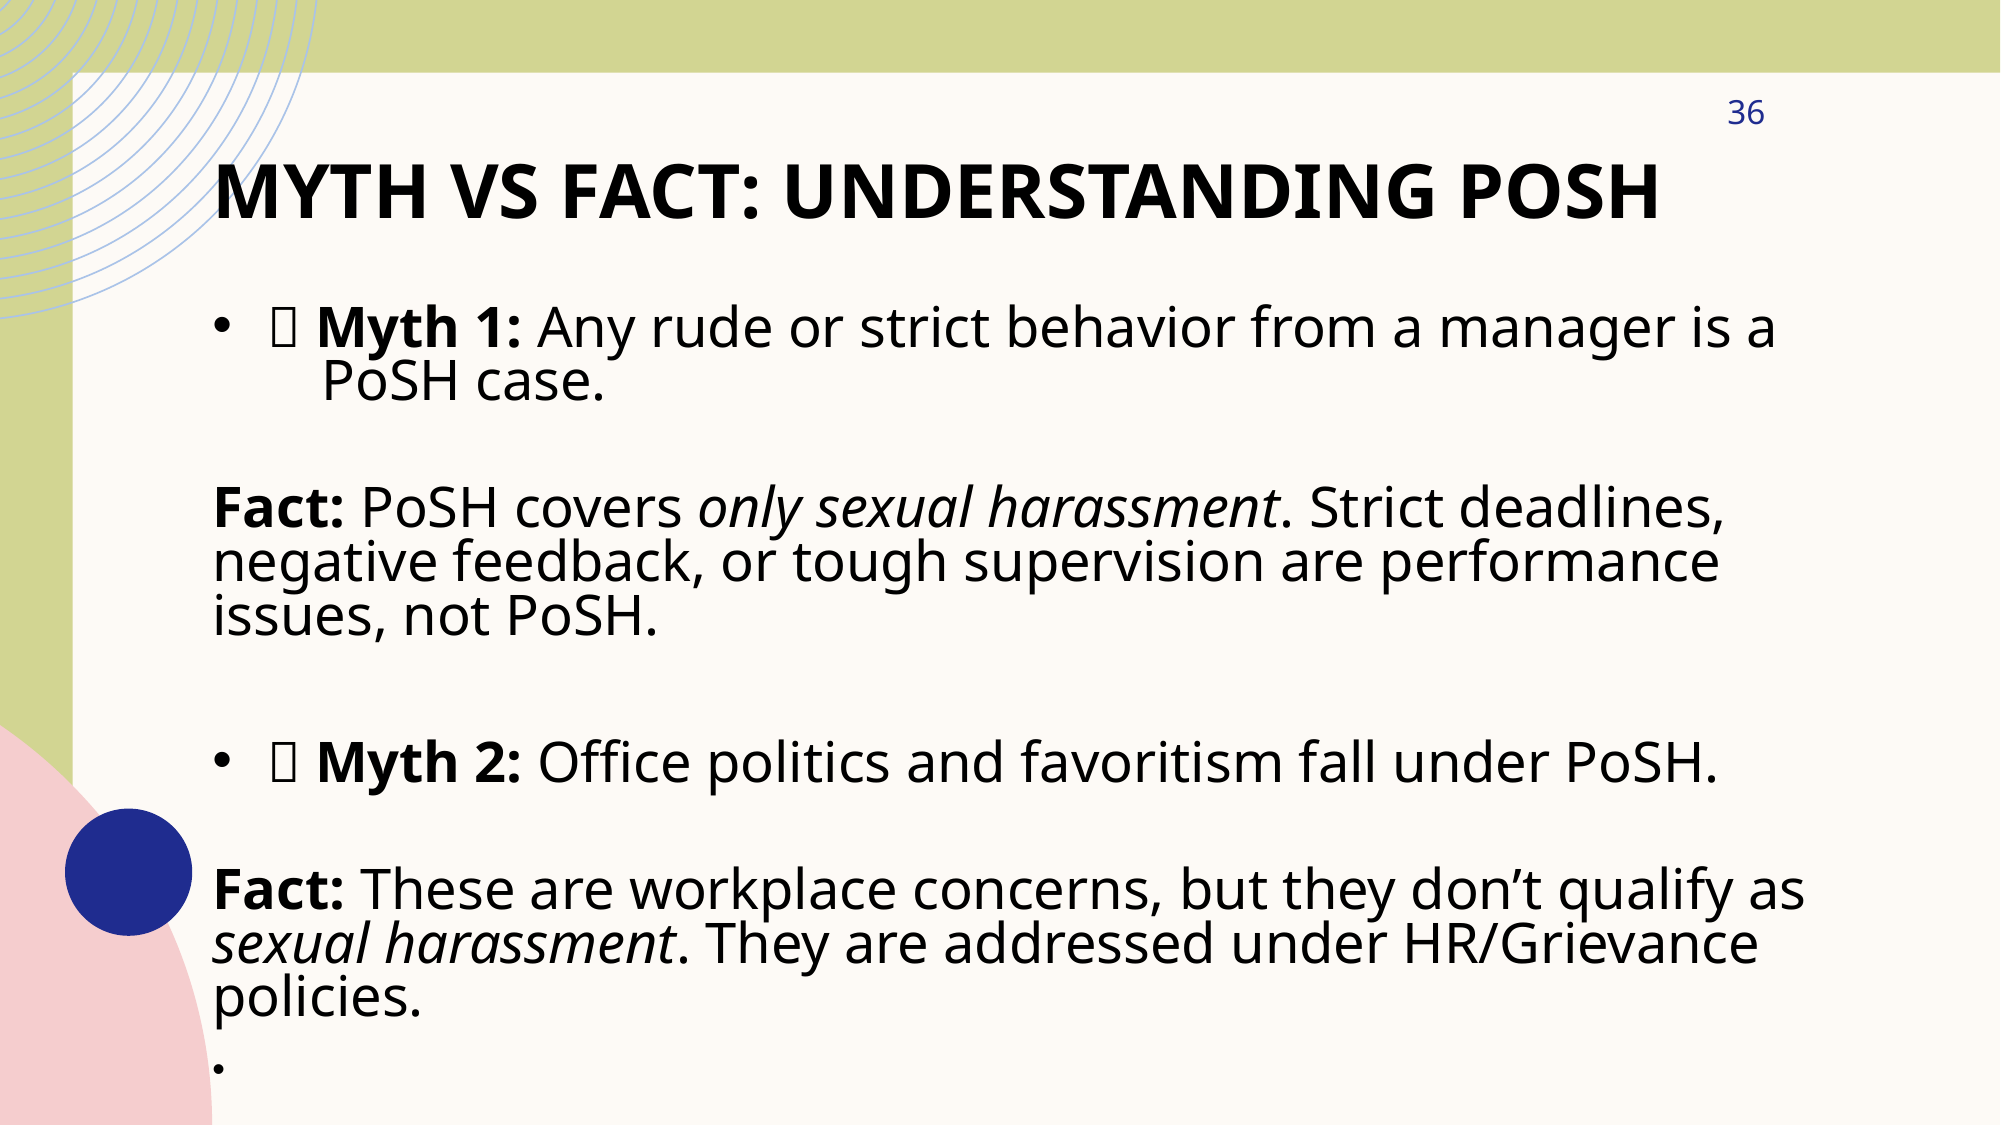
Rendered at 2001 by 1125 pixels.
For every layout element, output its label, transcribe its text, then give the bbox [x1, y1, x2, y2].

text_box [1712, 75, 1875, 153]
title Myth vs Fact: Understanding PoSH [197, 75, 1921, 304]
list 🔹 Myth 1: Any rude or strict behavior from a manager is a PoSH case. Fact: PoSH covers only sexual harassment. Strict deadlines, negative feedback, or tough supervision are performance issues, not PoSH. 🔹 Myth 2: Office politics and favoritism fall under PoSH. Fact: These are workplace concerns, but they don’t qualify as sexual harassment. They are addressed under HR/Grievance policies. [197, 304, 1921, 1029]
